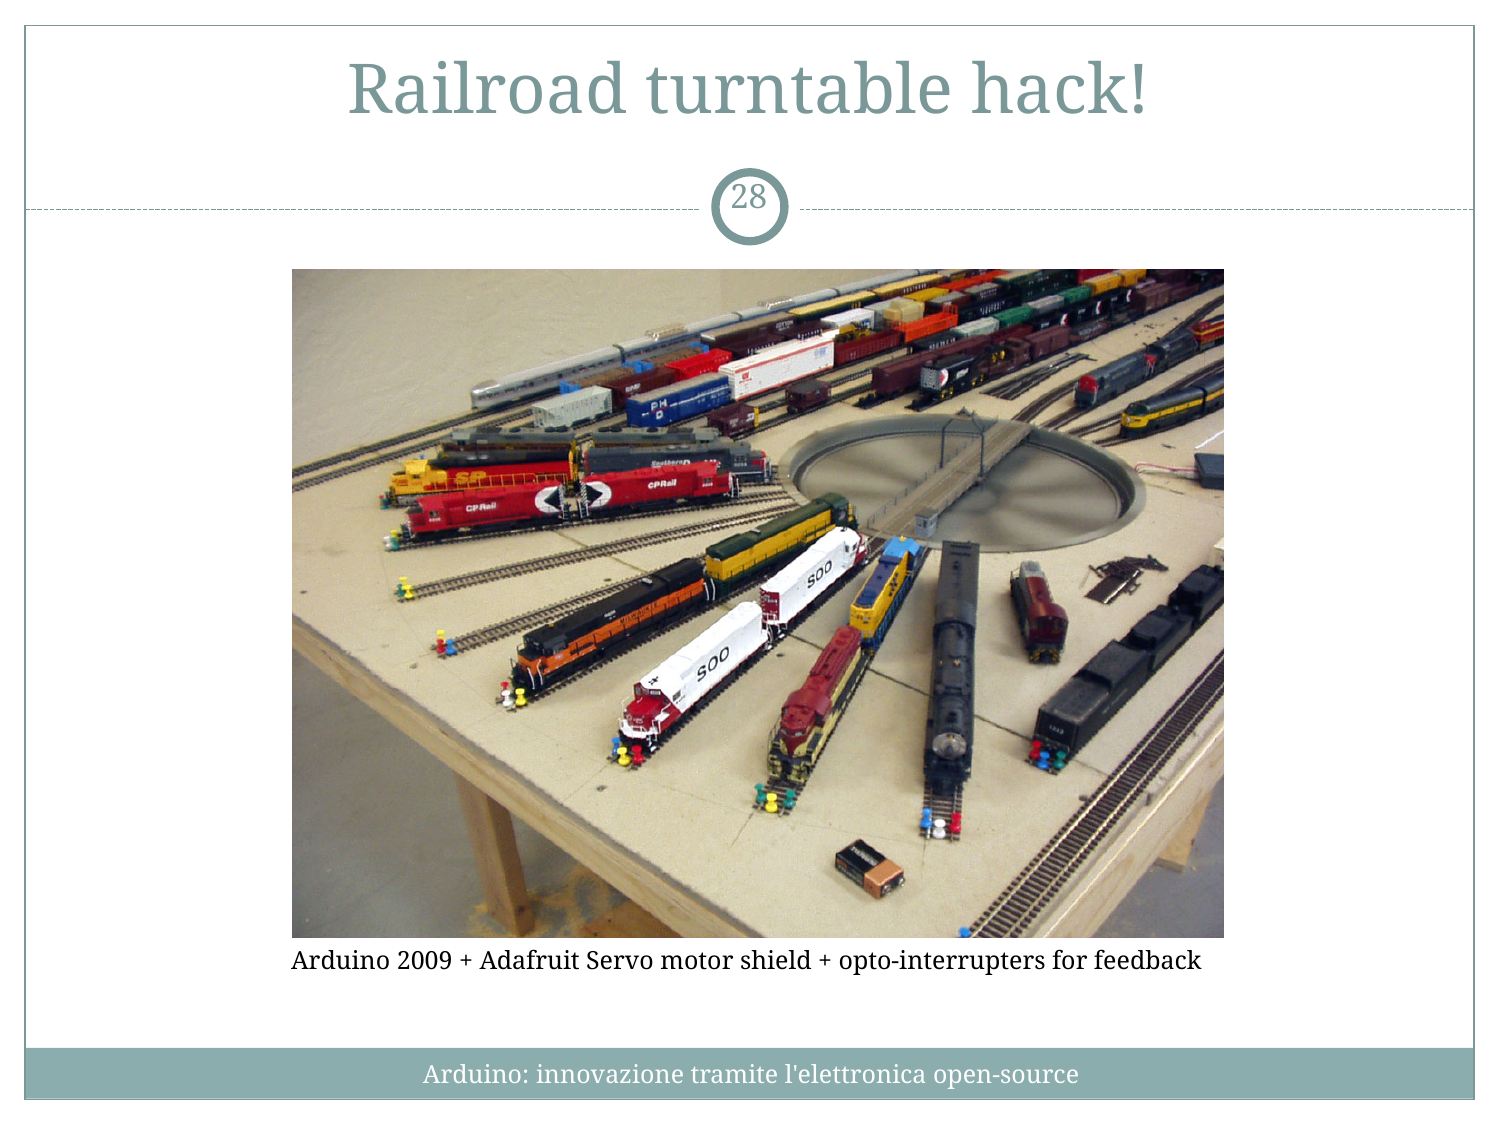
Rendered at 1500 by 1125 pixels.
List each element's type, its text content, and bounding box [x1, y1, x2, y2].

title Railroad turntable hack! [49, 37, 1450, 162]
list Arduino 2009 + Adafruit Servo motor shield + opto-interrupters for feedback [49, 937, 1445, 1020]
slide_number <numero> [715, 168, 791, 241]
footer Arduino: innovazione tramite l'elettronica open-source [50, 1051, 1454, 1112]
picture [292, 269, 1224, 938]
